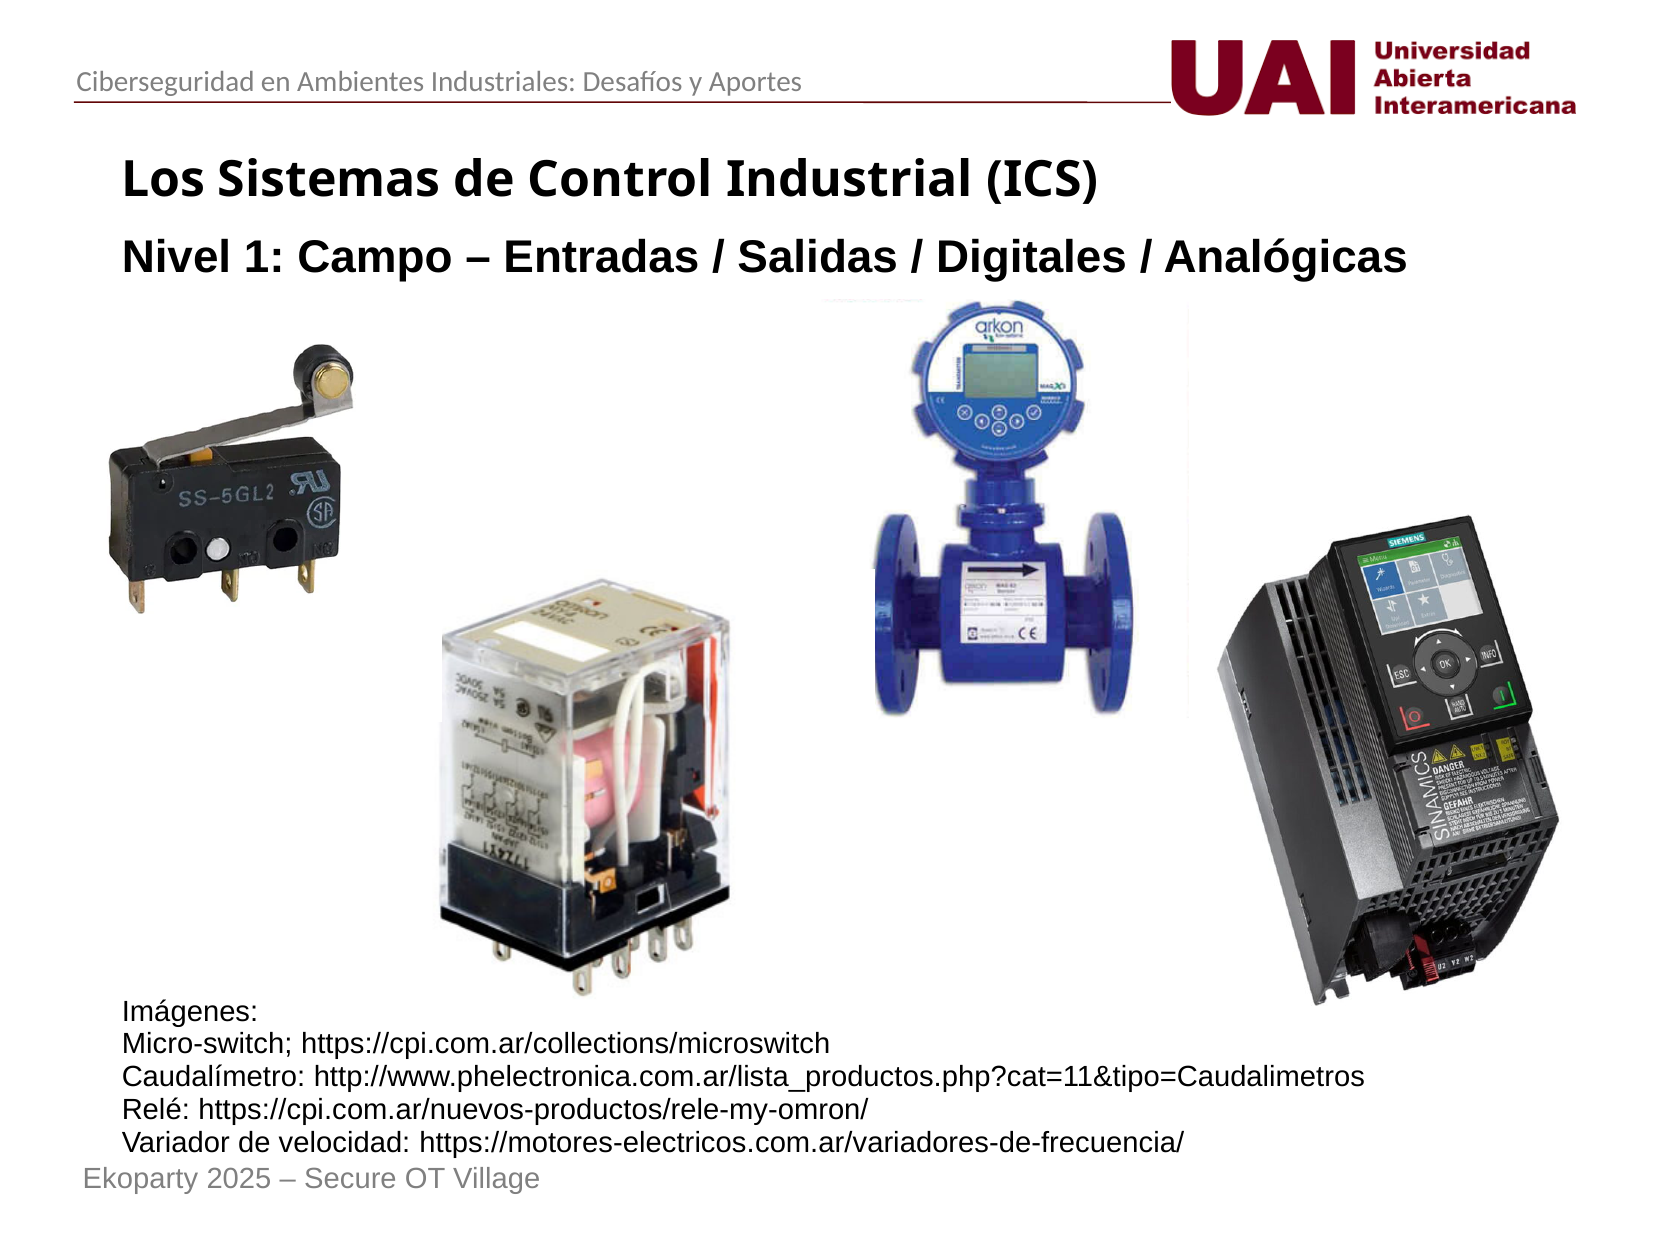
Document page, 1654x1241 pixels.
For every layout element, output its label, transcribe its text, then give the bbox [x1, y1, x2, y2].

text_box Los Sistemas de Control Industrial (ICS) [106, 135, 1194, 219]
picture [1214, 514, 1564, 1006]
picture [1171, 40, 1577, 116]
text_box Nivel 1: Campo – Entradas / Salidas / Digitales / Analógicas Imágenes: Micro-switch; https://cpi.com.ar/collections/microswitch Caudalímetro: http://www.phelectronica.com.ar/lista_productos.php?cat=11&tipo=Caudalimetros Relé: https://cpi.com.ar/nuevos-productos/rele-my-omron/ Variador de velocidad: https://motores-electricos.com.ar/variadores-de-frecuencia/ [107, 223, 1512, 1241]
picture [9, 289, 1189, 1005]
